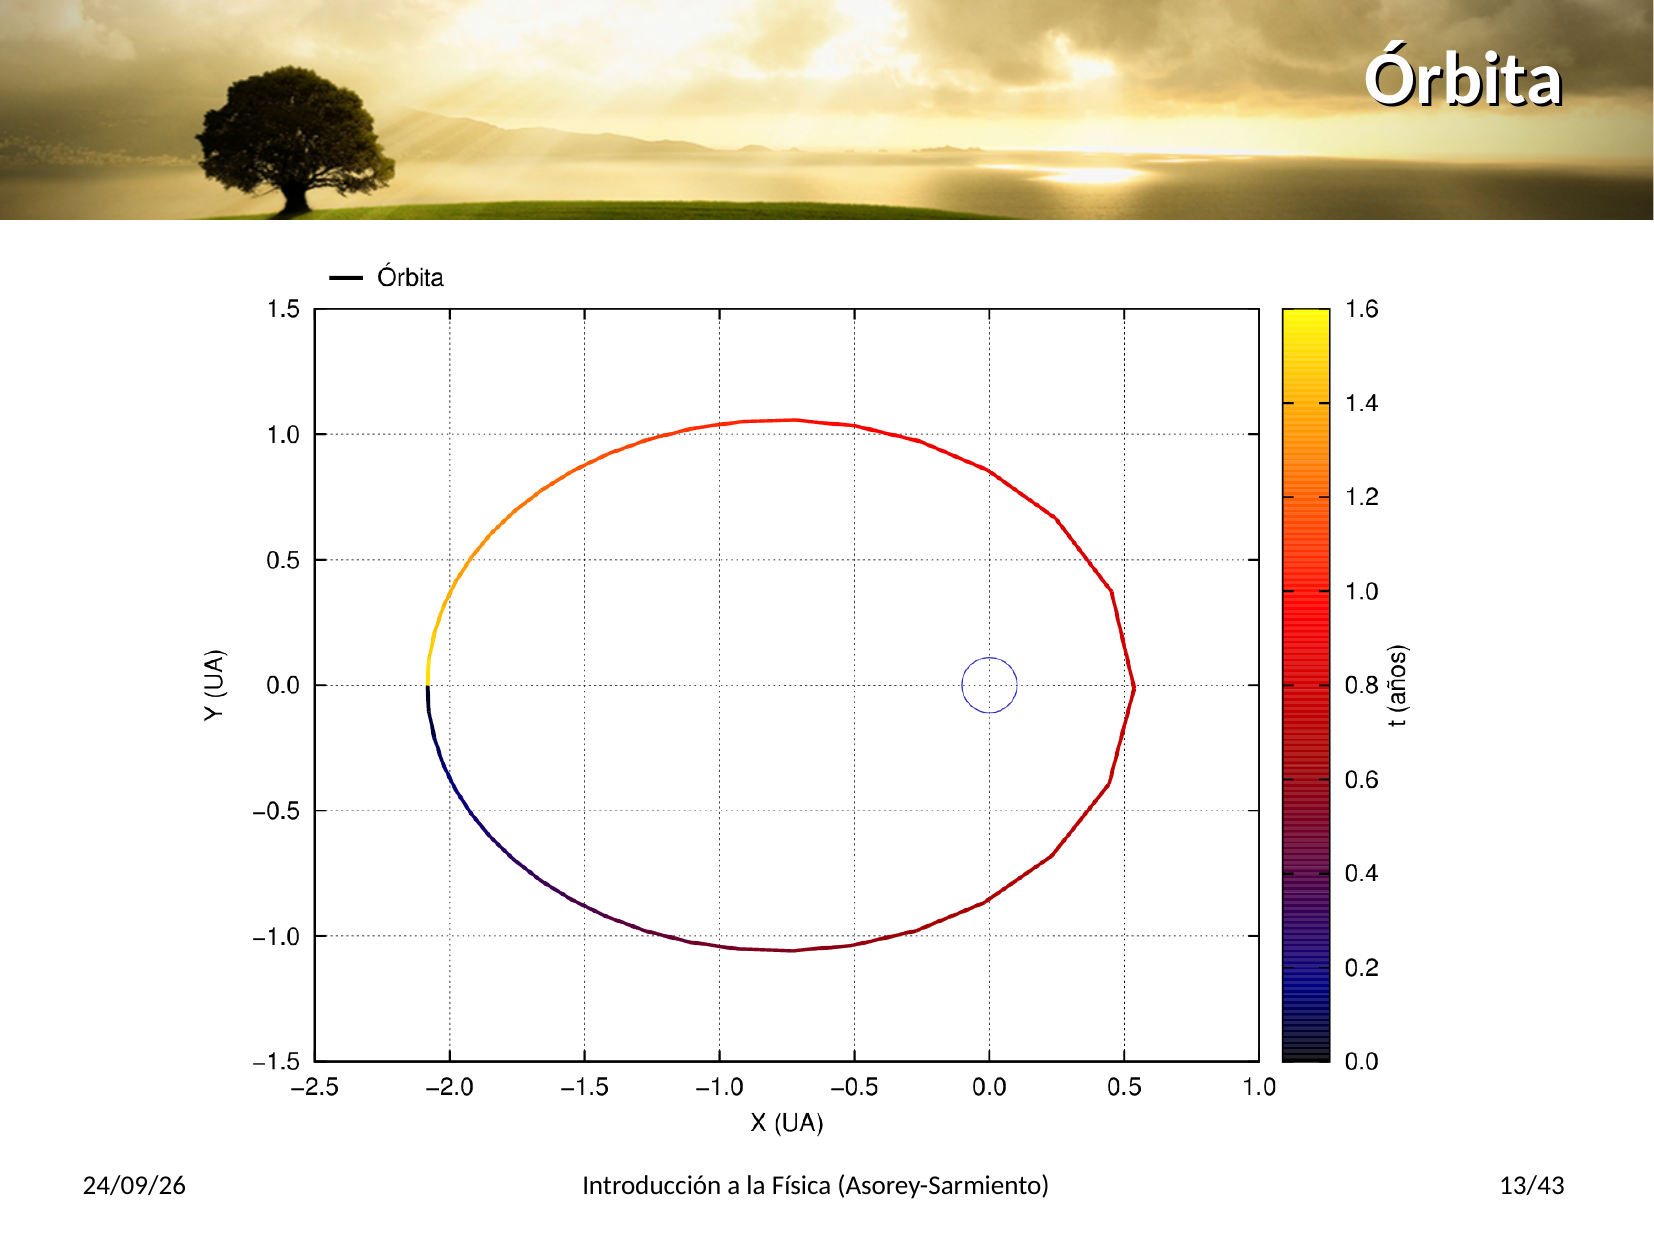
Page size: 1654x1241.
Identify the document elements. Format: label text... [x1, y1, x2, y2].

picture [194, 254, 1459, 1141]
title Órbita [75, 0, 1564, 189]
picture [0, 0, 1654, 220]
